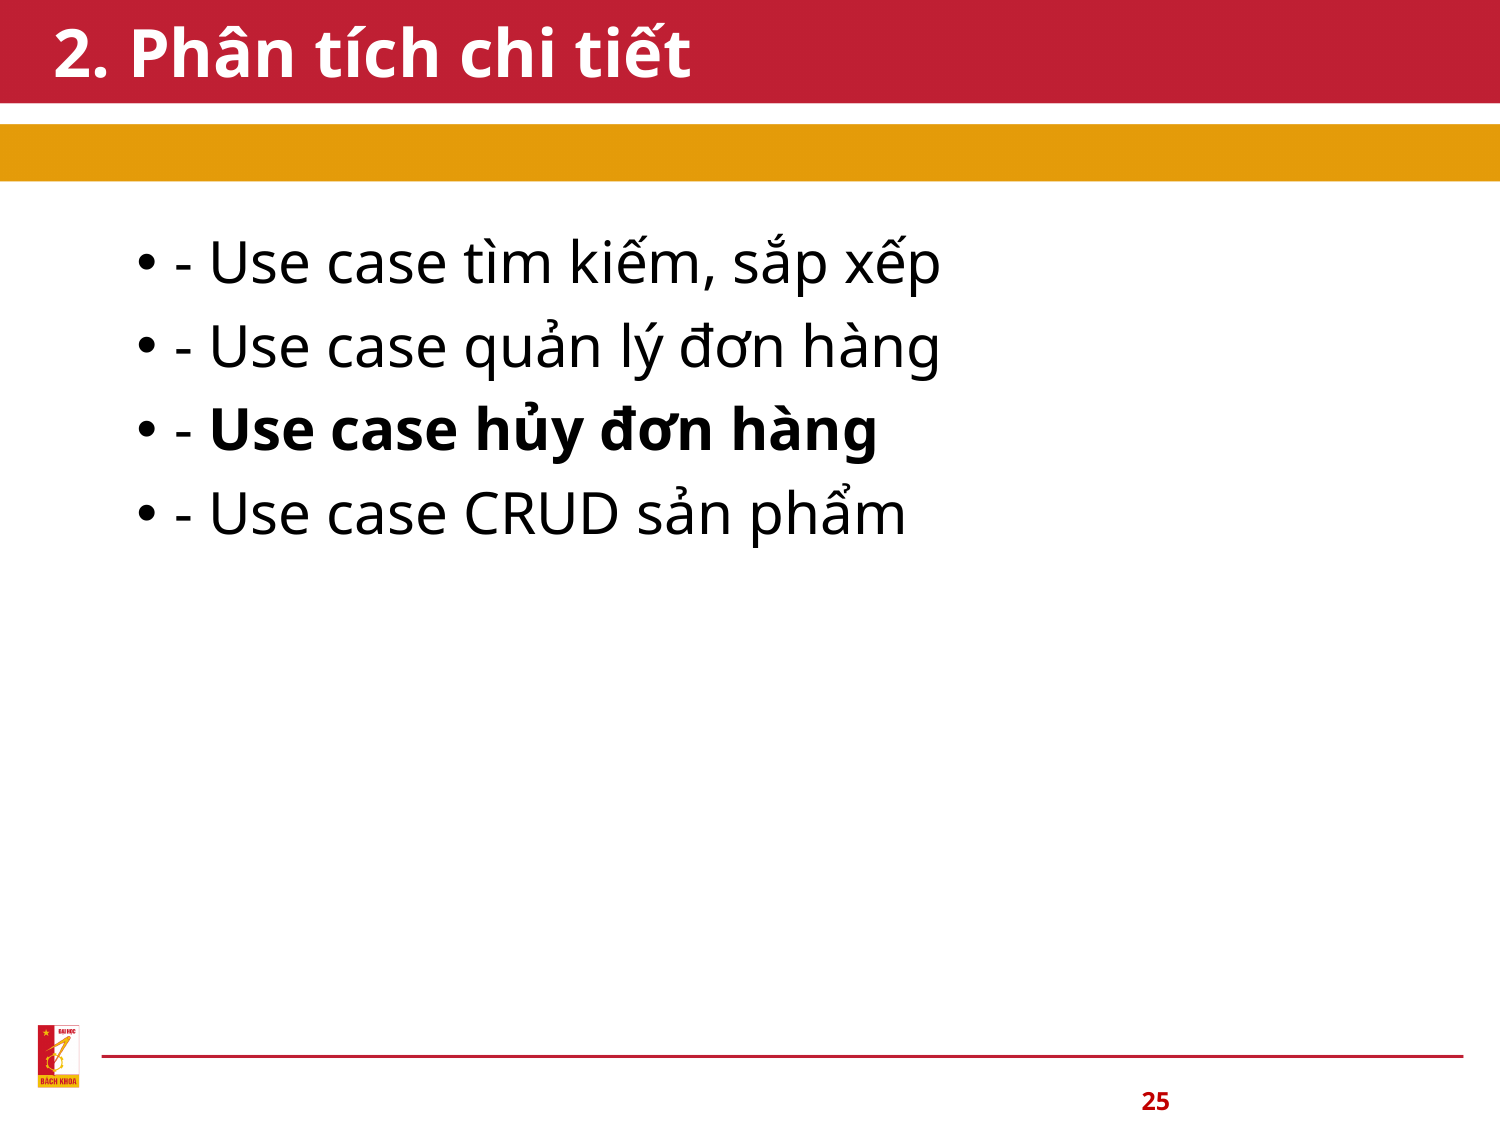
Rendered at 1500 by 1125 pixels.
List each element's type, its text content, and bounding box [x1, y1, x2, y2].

list - Use case tìm kiếm, sắp xếp - Use case quản lý đơn hàng - Use case hủy đơn hàng - Use case CRUD sản phẩm [121, 225, 1366, 940]
text_box [1126, 1078, 1465, 1125]
title 2. Phân tích chi tiết [38, 12, 1462, 87]
